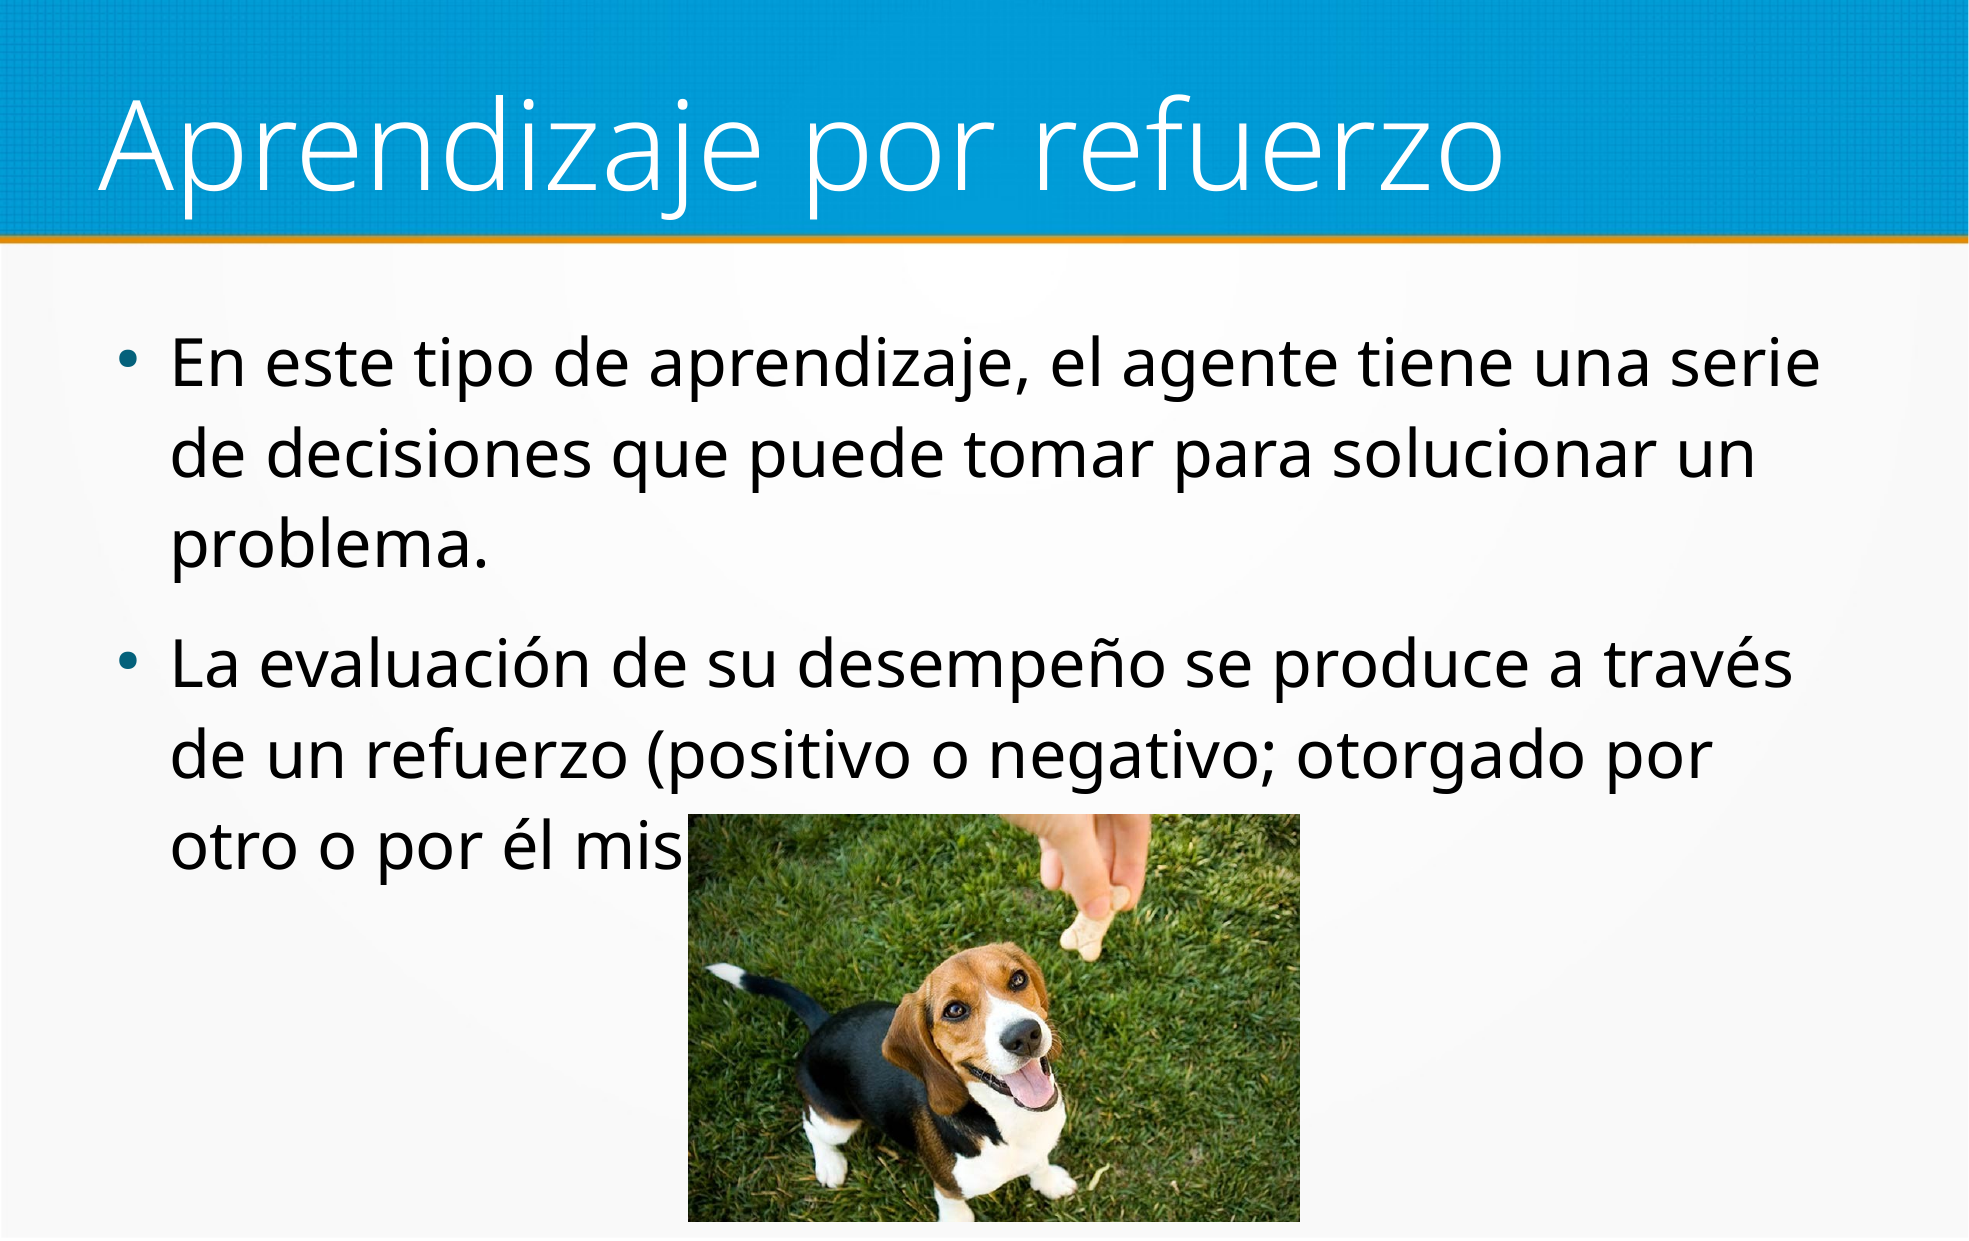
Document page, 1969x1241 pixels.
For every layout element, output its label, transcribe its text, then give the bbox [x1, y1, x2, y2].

title Aprendizaje por refuerzo [98, 19, 1870, 227]
list En este tipo de aprendizaje, el agente tiene una serie de decisiones que puede tomar para solucionar un problema. La evaluación de su desempeño se produce a través de un refuerzo (positivo o negativo; otorgado por otro o por él mismo). [98, 315, 1861, 1081]
picture [0, 233, 1969, 1241]
